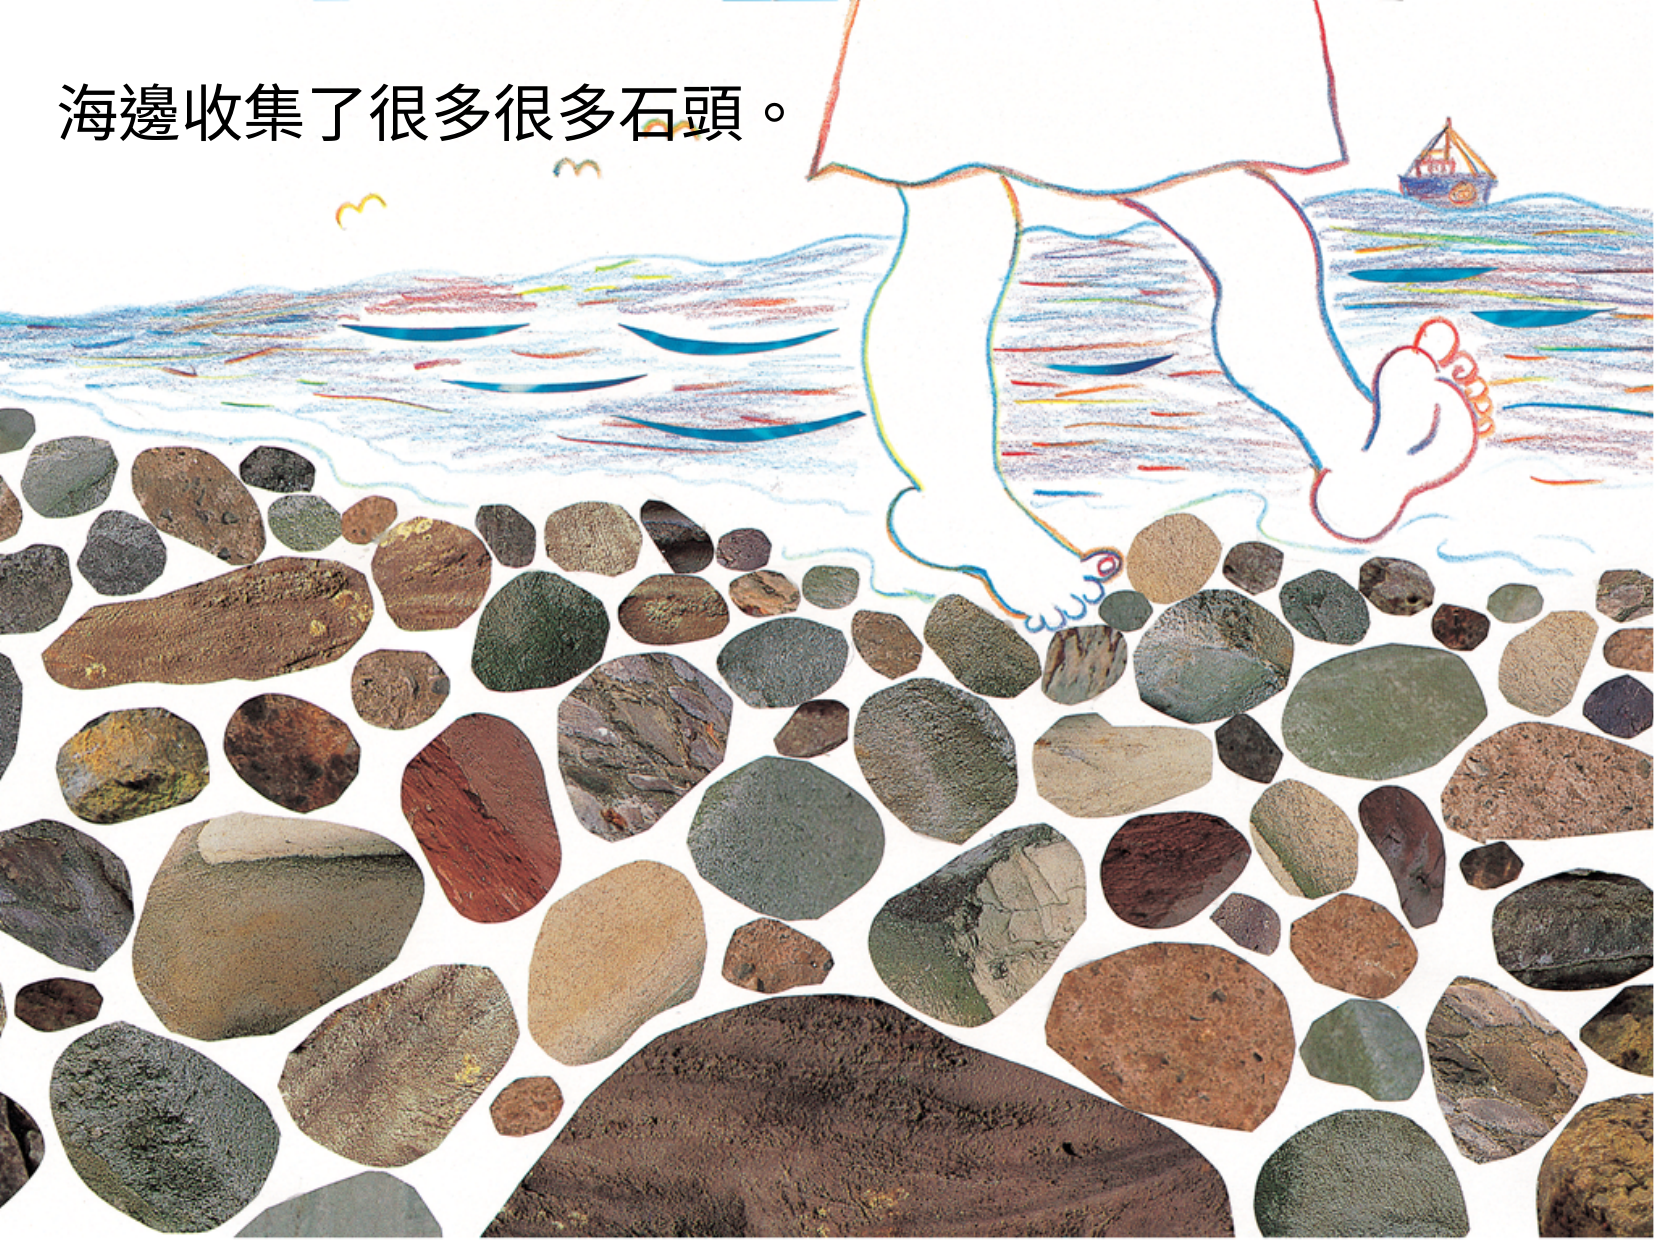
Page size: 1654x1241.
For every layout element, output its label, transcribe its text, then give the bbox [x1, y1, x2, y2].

picture [0, 0, 1654, 1241]
title 海邊收集了很多很多石頭。 [0, 5, 863, 213]
